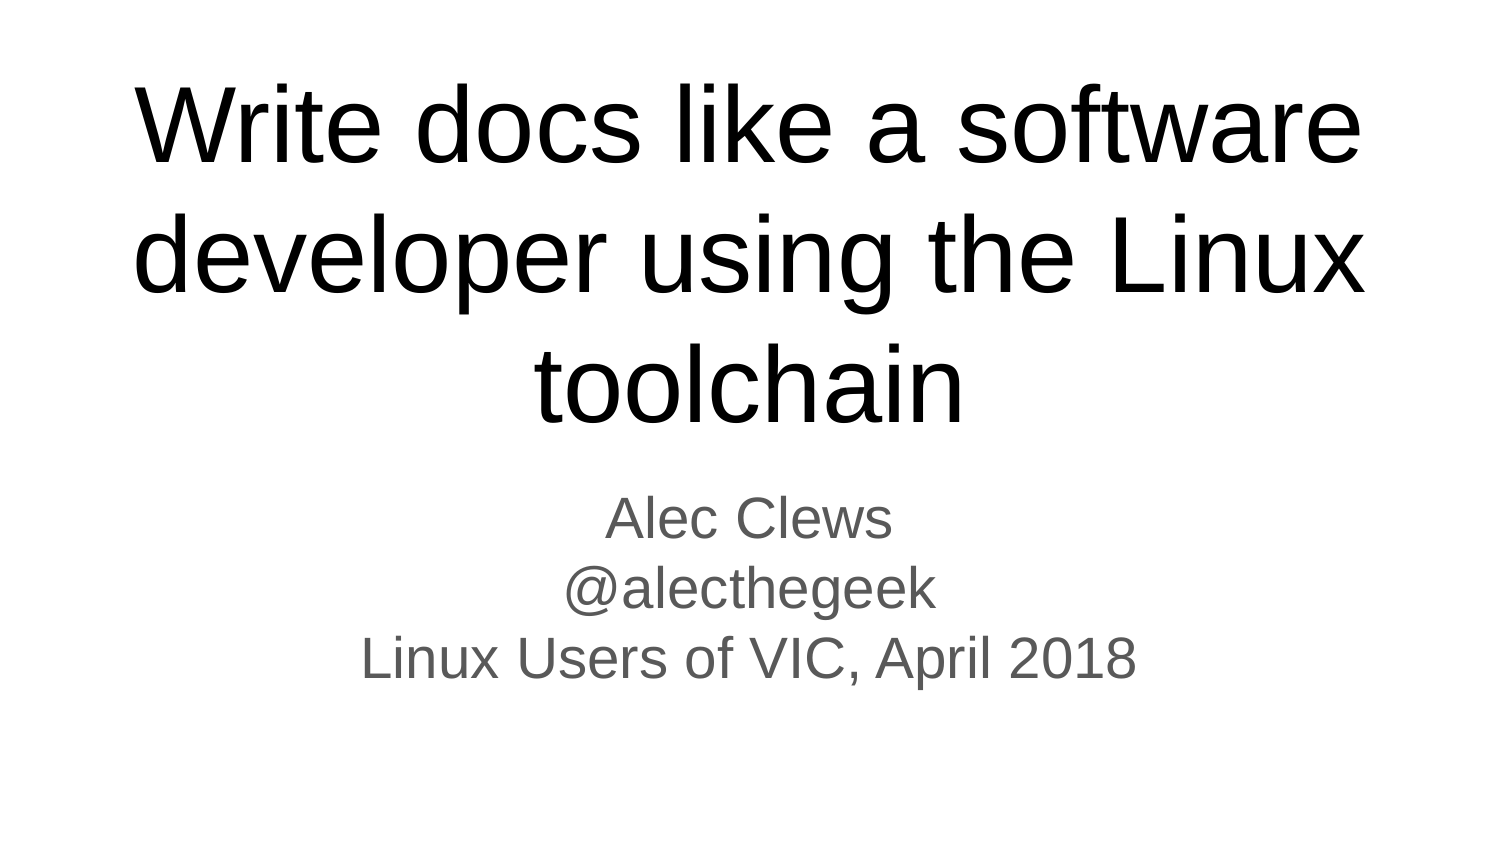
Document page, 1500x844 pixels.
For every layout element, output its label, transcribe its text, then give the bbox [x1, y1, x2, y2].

subtitle Alec Clews @alecthegeek Linux Users of VIC, April 2018 [51, 464, 1449, 595]
title Write docs like a software developer using the Linux toolchain [51, 122, 1449, 459]
